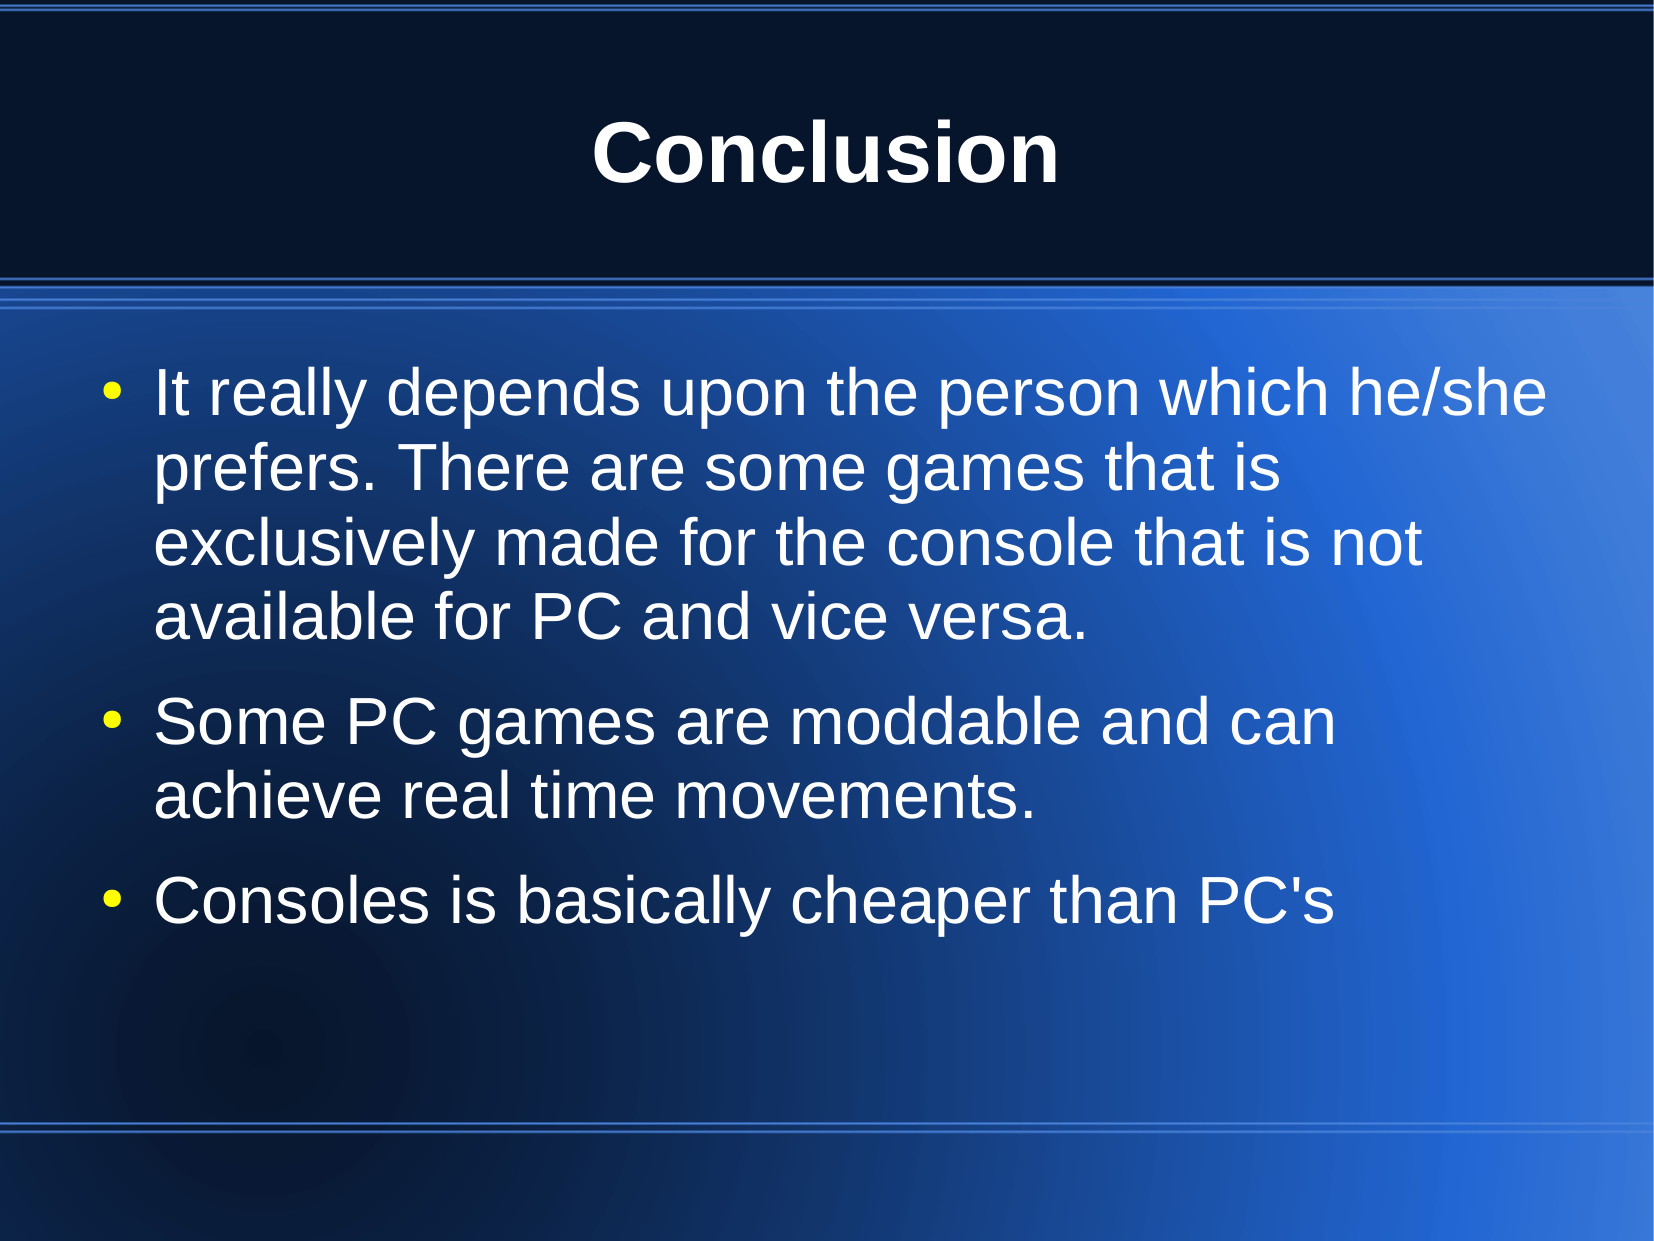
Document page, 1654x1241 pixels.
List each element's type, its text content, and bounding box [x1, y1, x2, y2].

title Conclusion [82, 49, 1571, 257]
list It really depends upon the person which he/she prefers. There are some games that is exclusively made for the console that is not available for PC and vice versa. Some PC games are moddable and can achieve real time movements. Consoles is basically cheaper than PC's [82, 355, 1571, 1058]
picture [0, 0, 1654, 1241]
